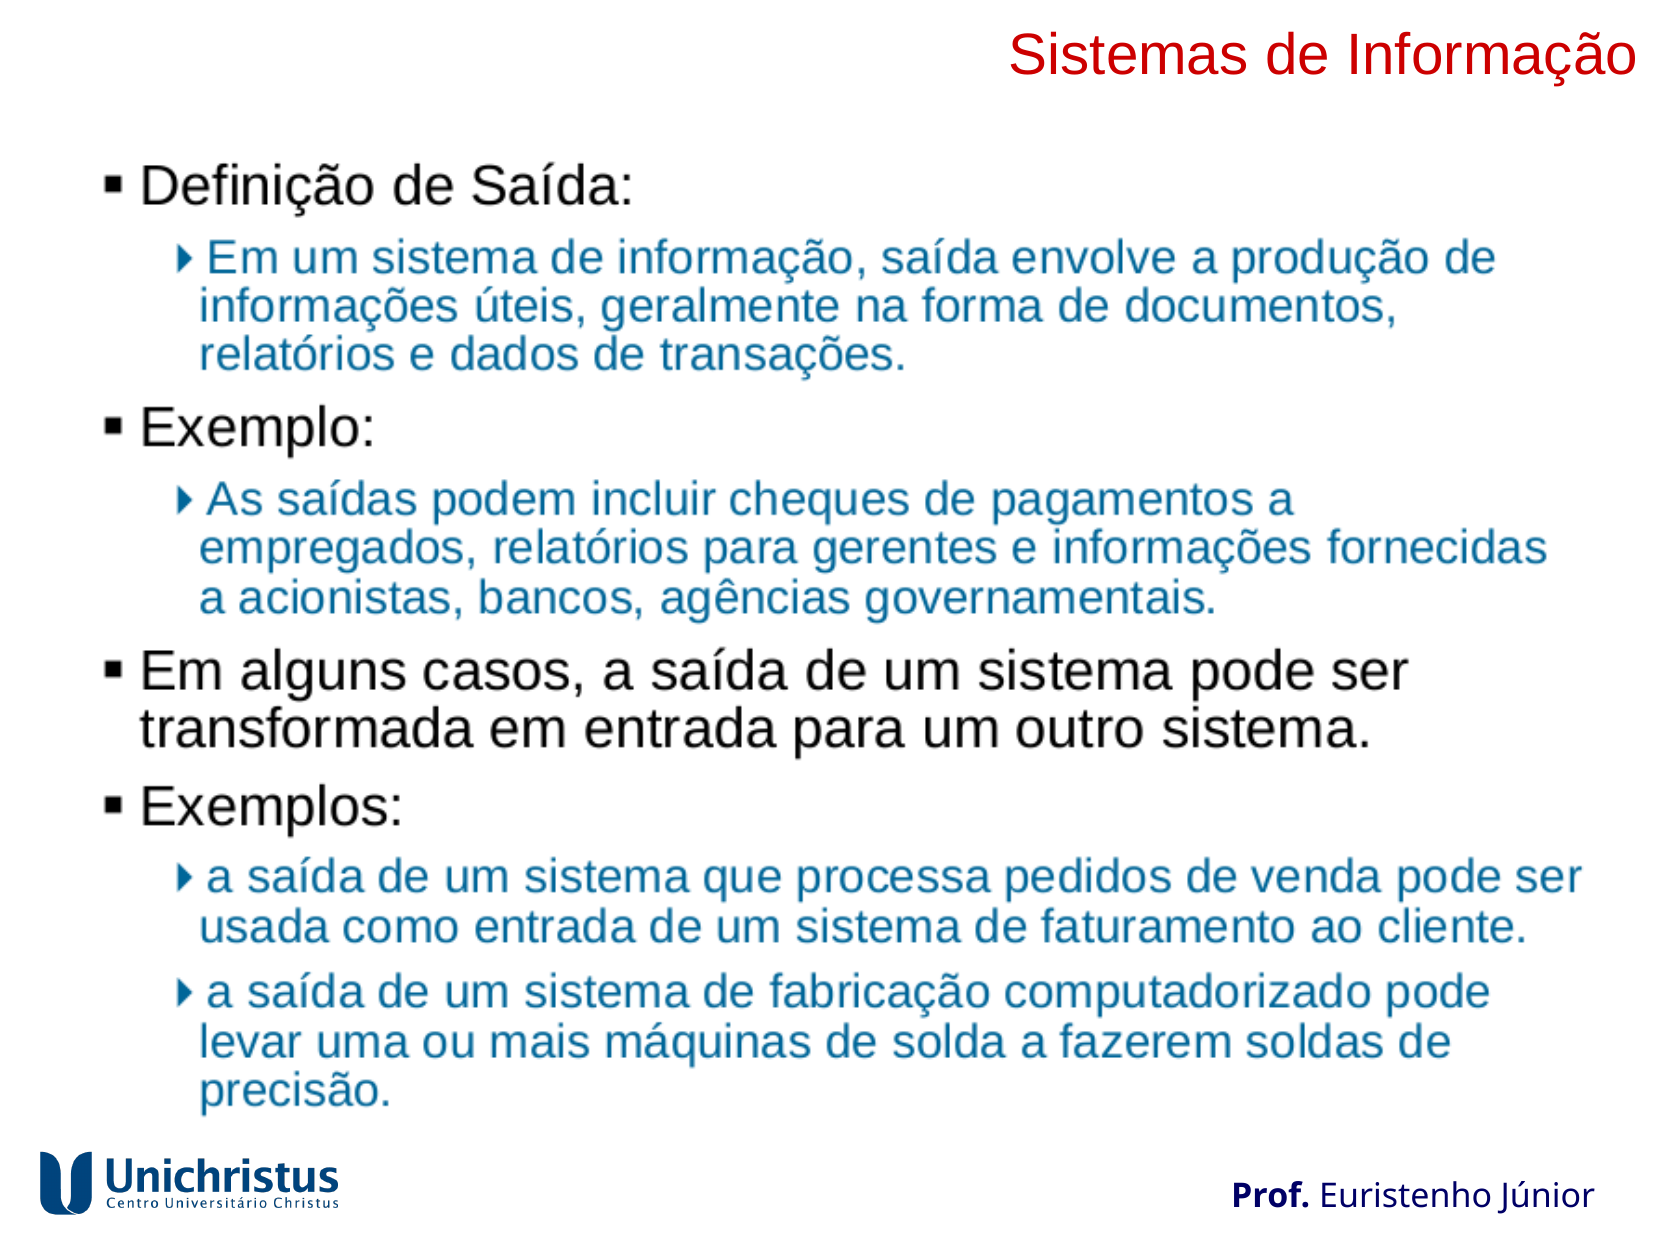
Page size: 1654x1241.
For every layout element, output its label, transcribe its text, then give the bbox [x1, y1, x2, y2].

text_box Sistemas de Informação [994, 14, 1654, 95]
picture [82, 151, 1595, 1123]
picture [35, 1148, 343, 1217]
text_box Prof. Euristenho Júnior [1216, 1163, 1654, 1224]
